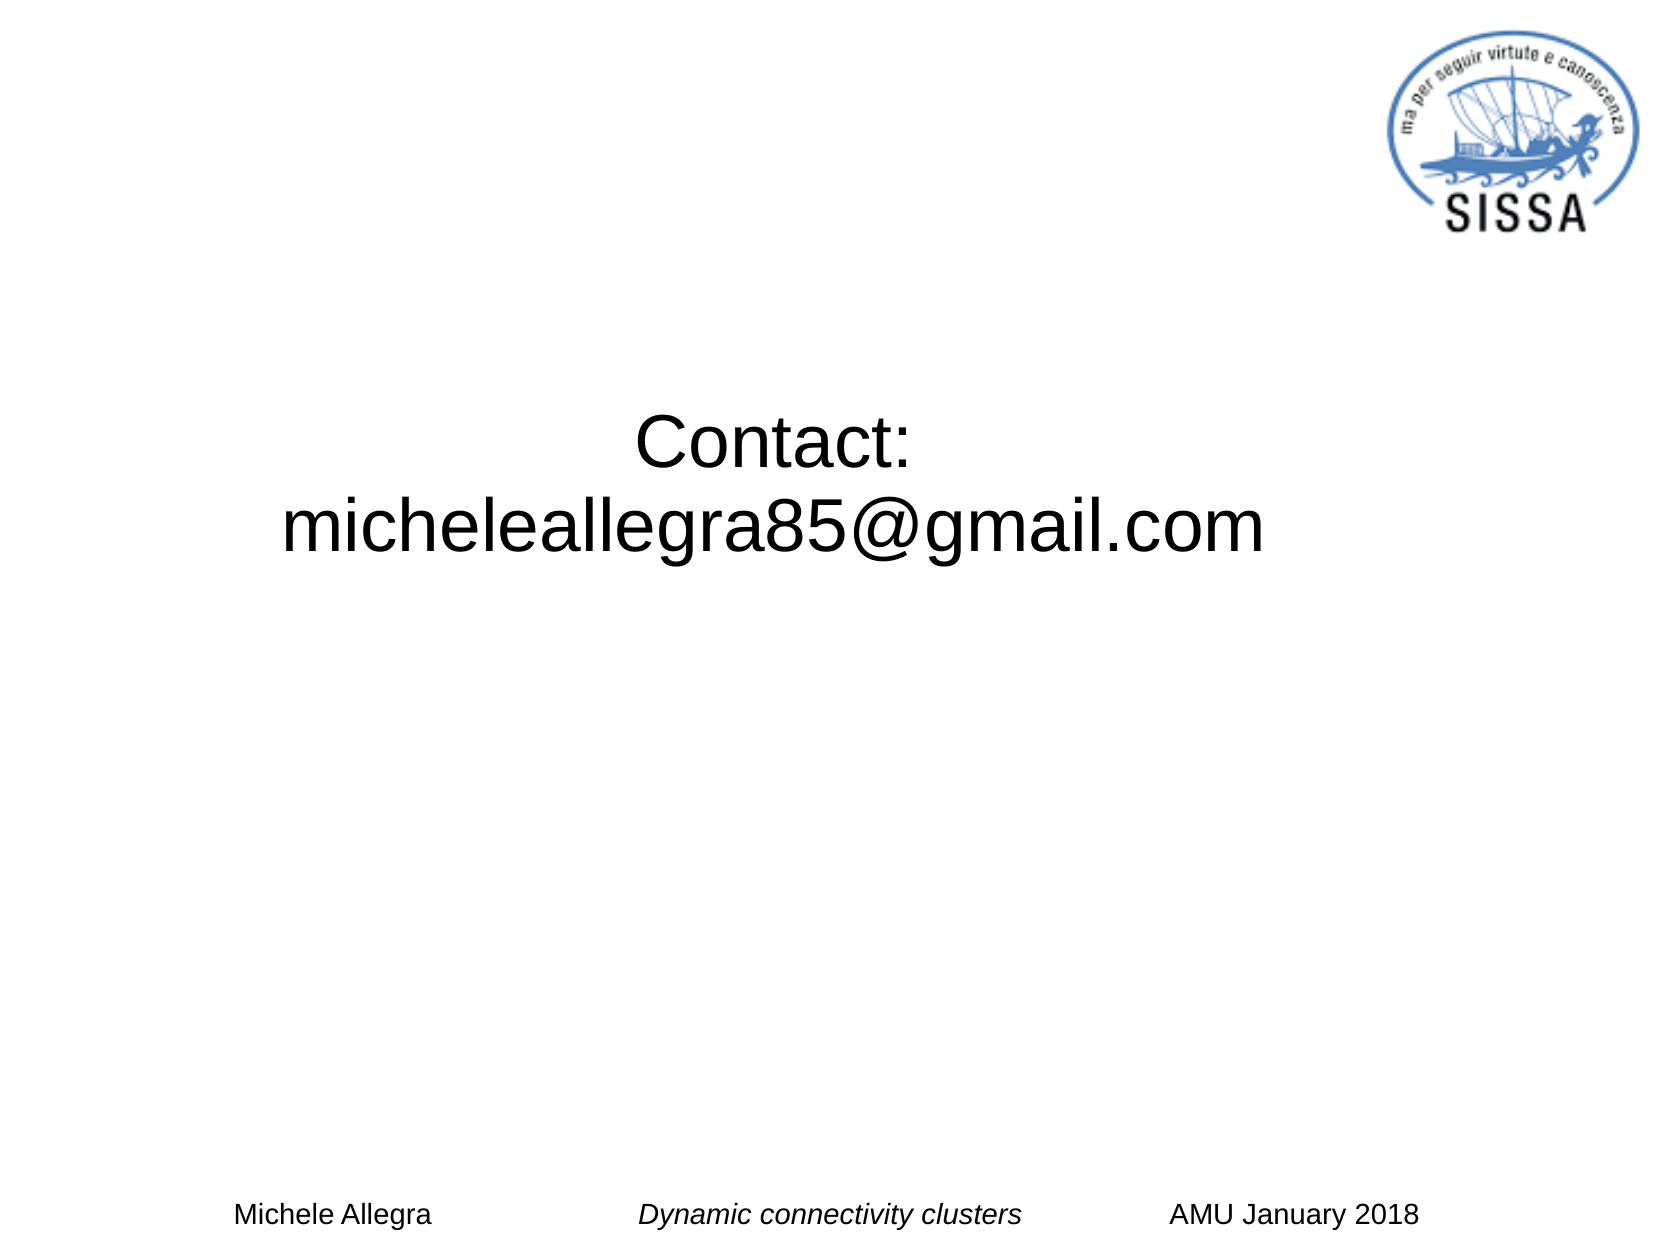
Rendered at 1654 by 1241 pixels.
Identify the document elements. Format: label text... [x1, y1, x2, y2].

title Michele Allegra Dynamic connectivity clusters AMU January 2018 [82, 1177, 1572, 1241]
picture [1372, 27, 1654, 238]
title Contact: micheleallegra85@gmail.com [230, 380, 1318, 588]
